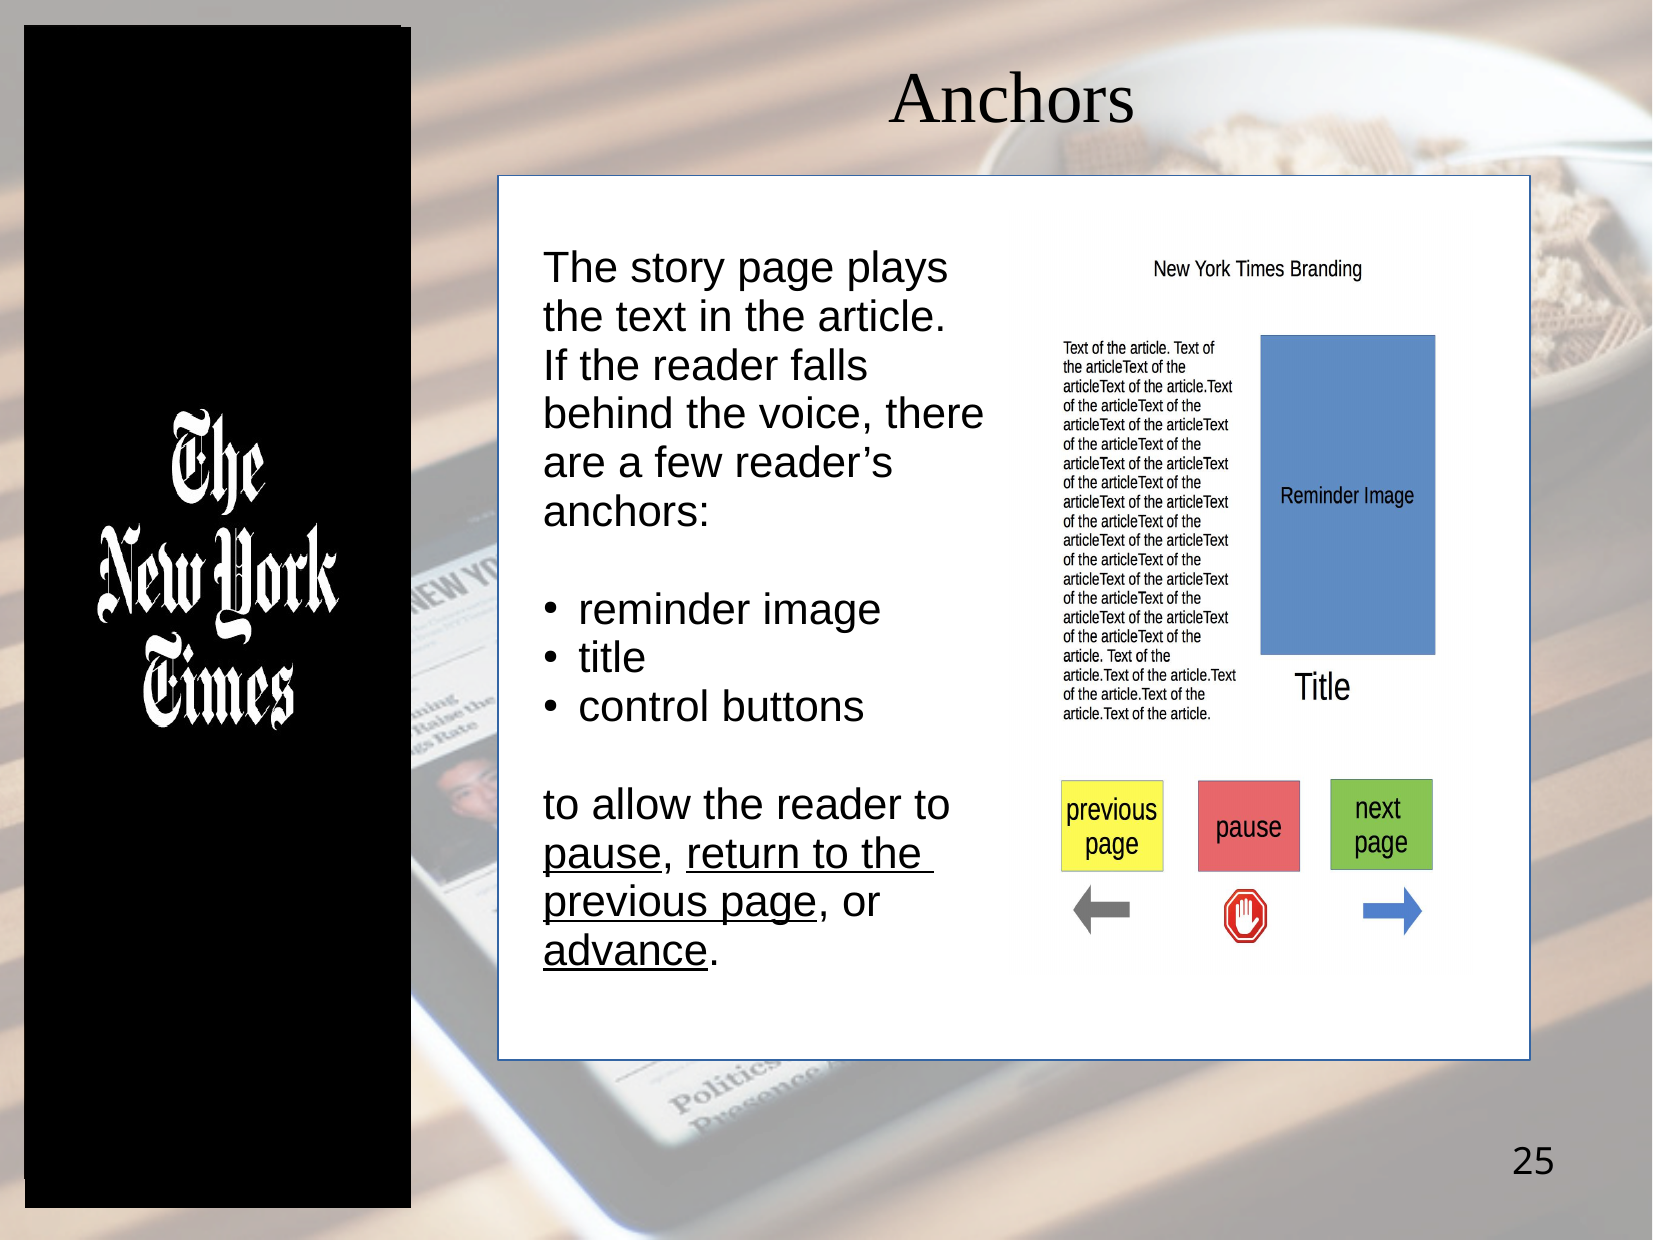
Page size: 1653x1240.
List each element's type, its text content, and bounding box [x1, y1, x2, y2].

slide_number <number> [1185, 1129, 1570, 1173]
text_box Anchors [880, 50, 1226, 147]
text_box The story page plays the text in the article. If the reader falls behind the voice, there are a few reader’s anchors: reminder image title control buttons to allow the reader to pause, return to the previous page, or advance. [528, 235, 1036, 983]
picture [0, 0, 1653, 1240]
